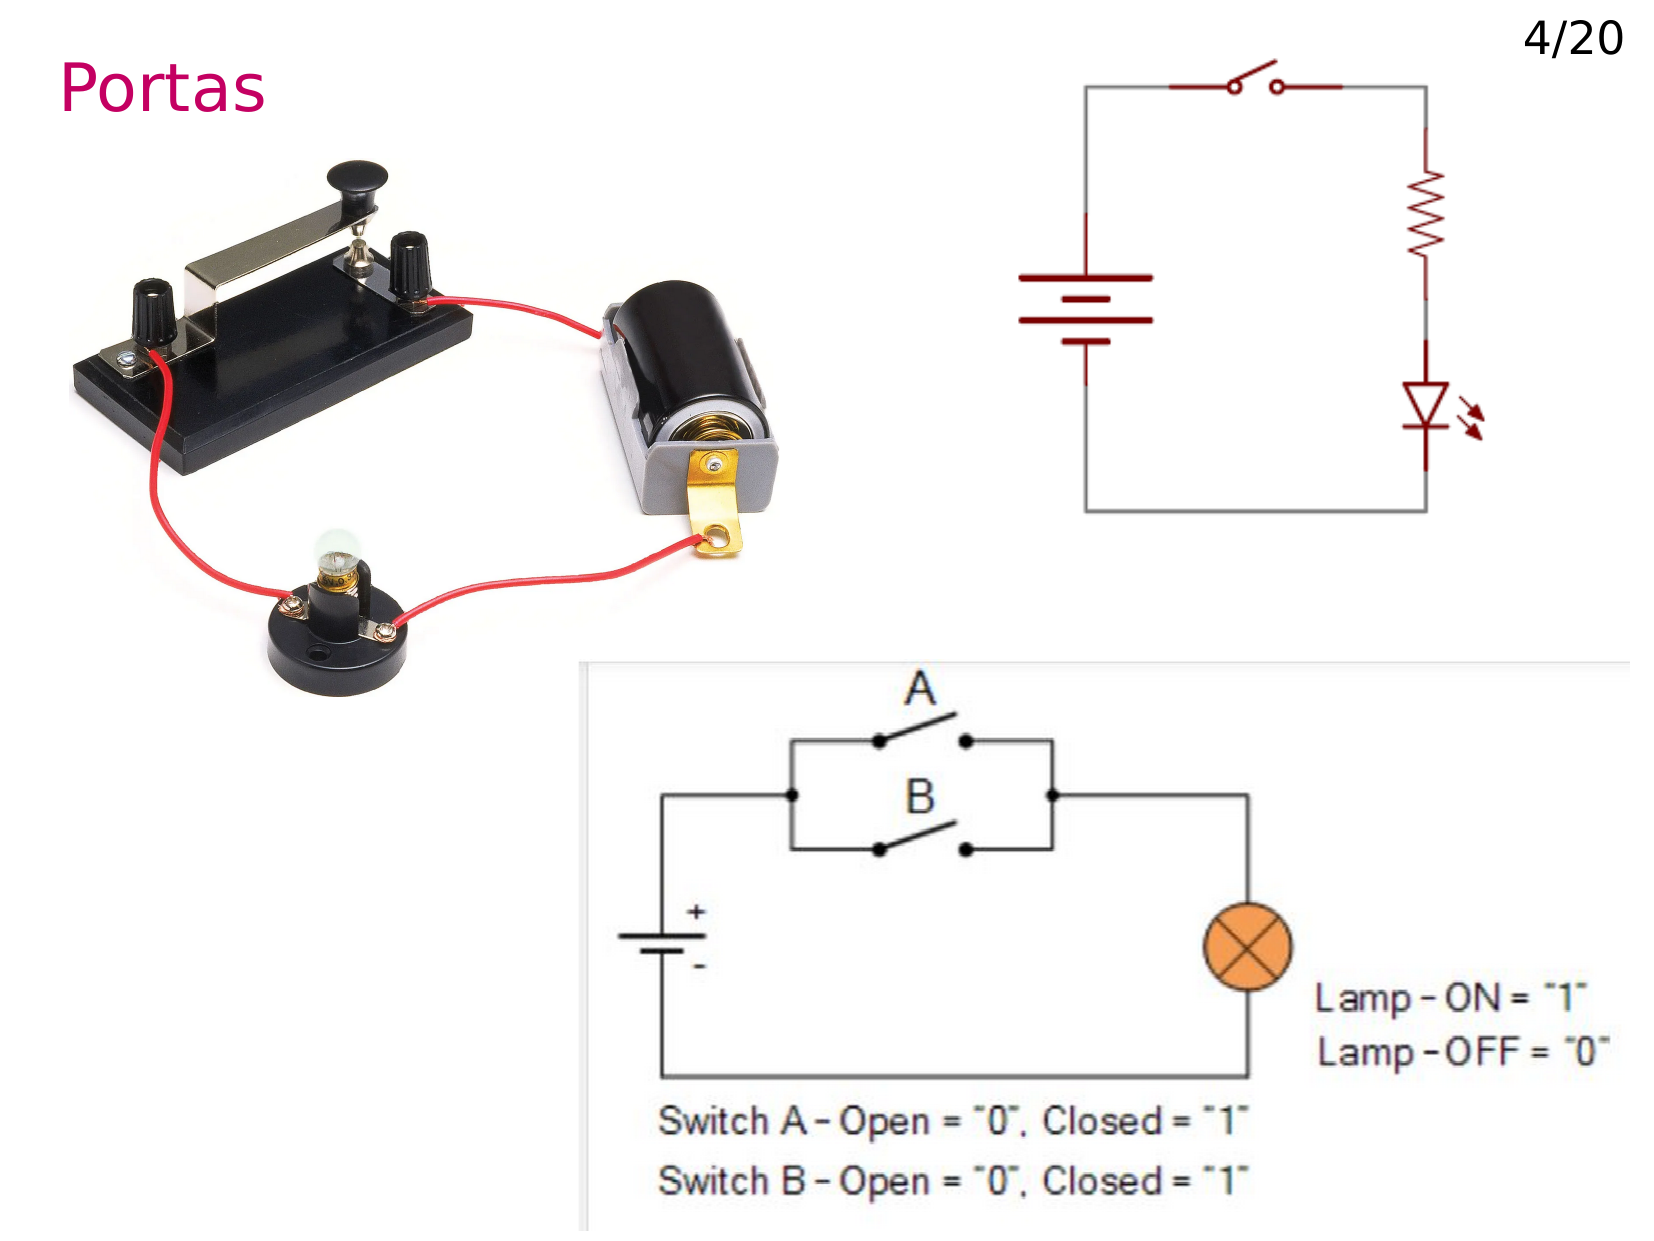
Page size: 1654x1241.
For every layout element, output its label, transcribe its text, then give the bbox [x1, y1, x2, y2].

picture [69, 158, 1630, 1231]
picture [1015, 57, 1489, 520]
title Portas [59, 29, 1625, 148]
